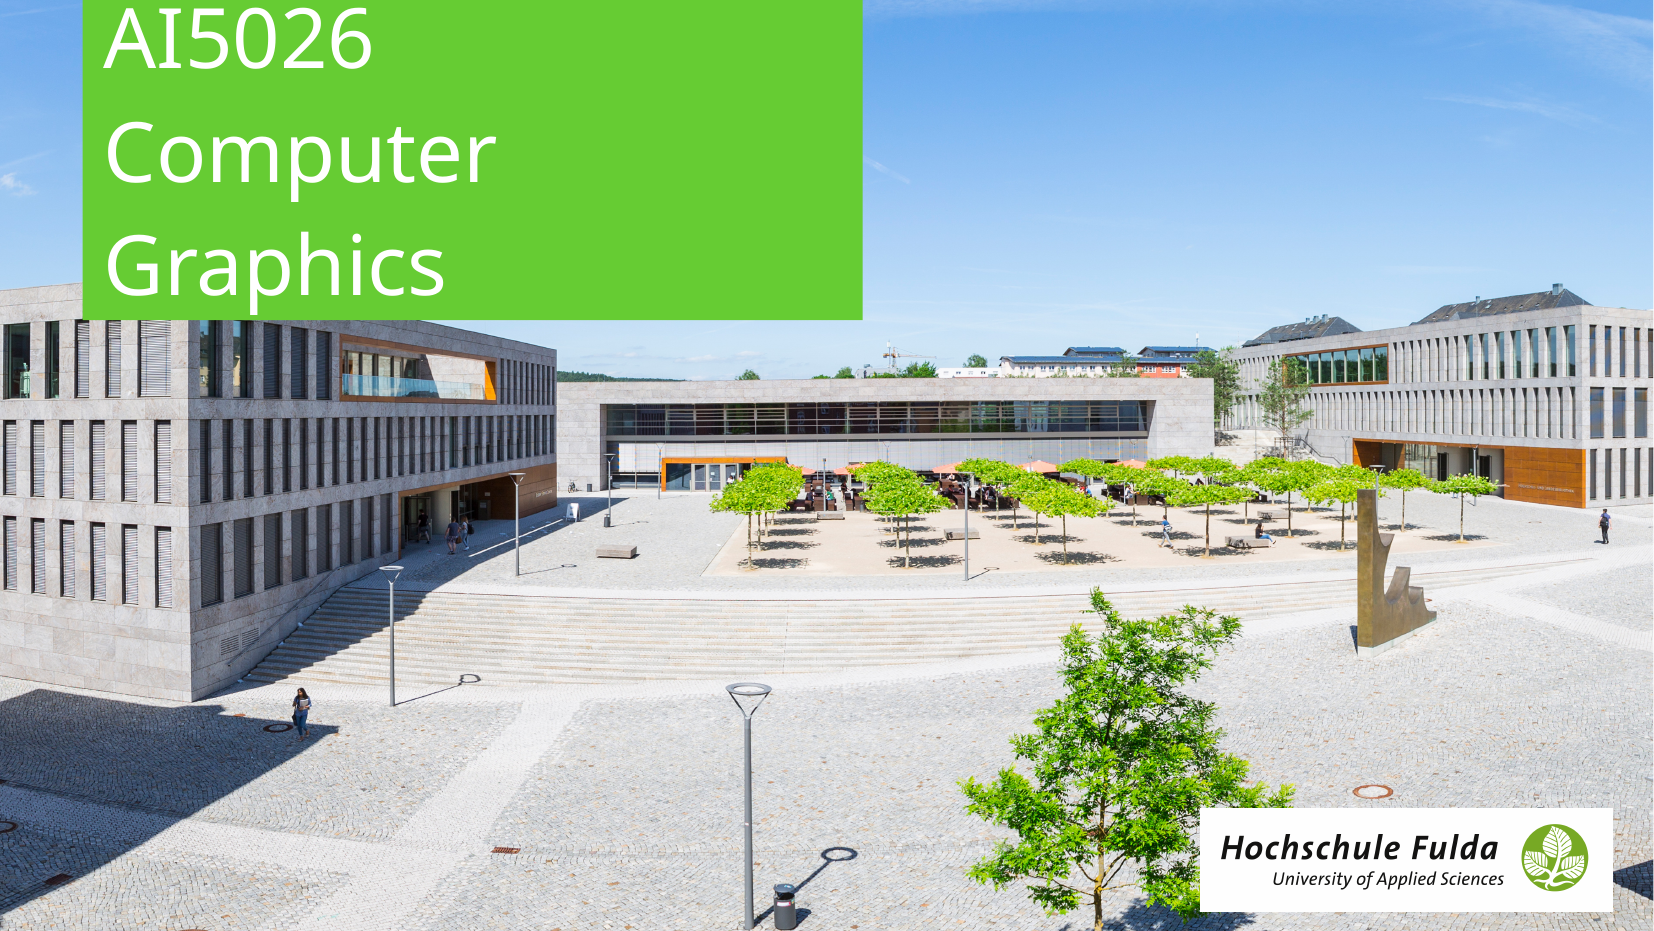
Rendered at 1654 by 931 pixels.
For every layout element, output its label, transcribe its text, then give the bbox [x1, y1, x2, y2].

title AI5026 Computer Graphics [82, 35, 863, 264]
picture [0, 0, 1654, 931]
